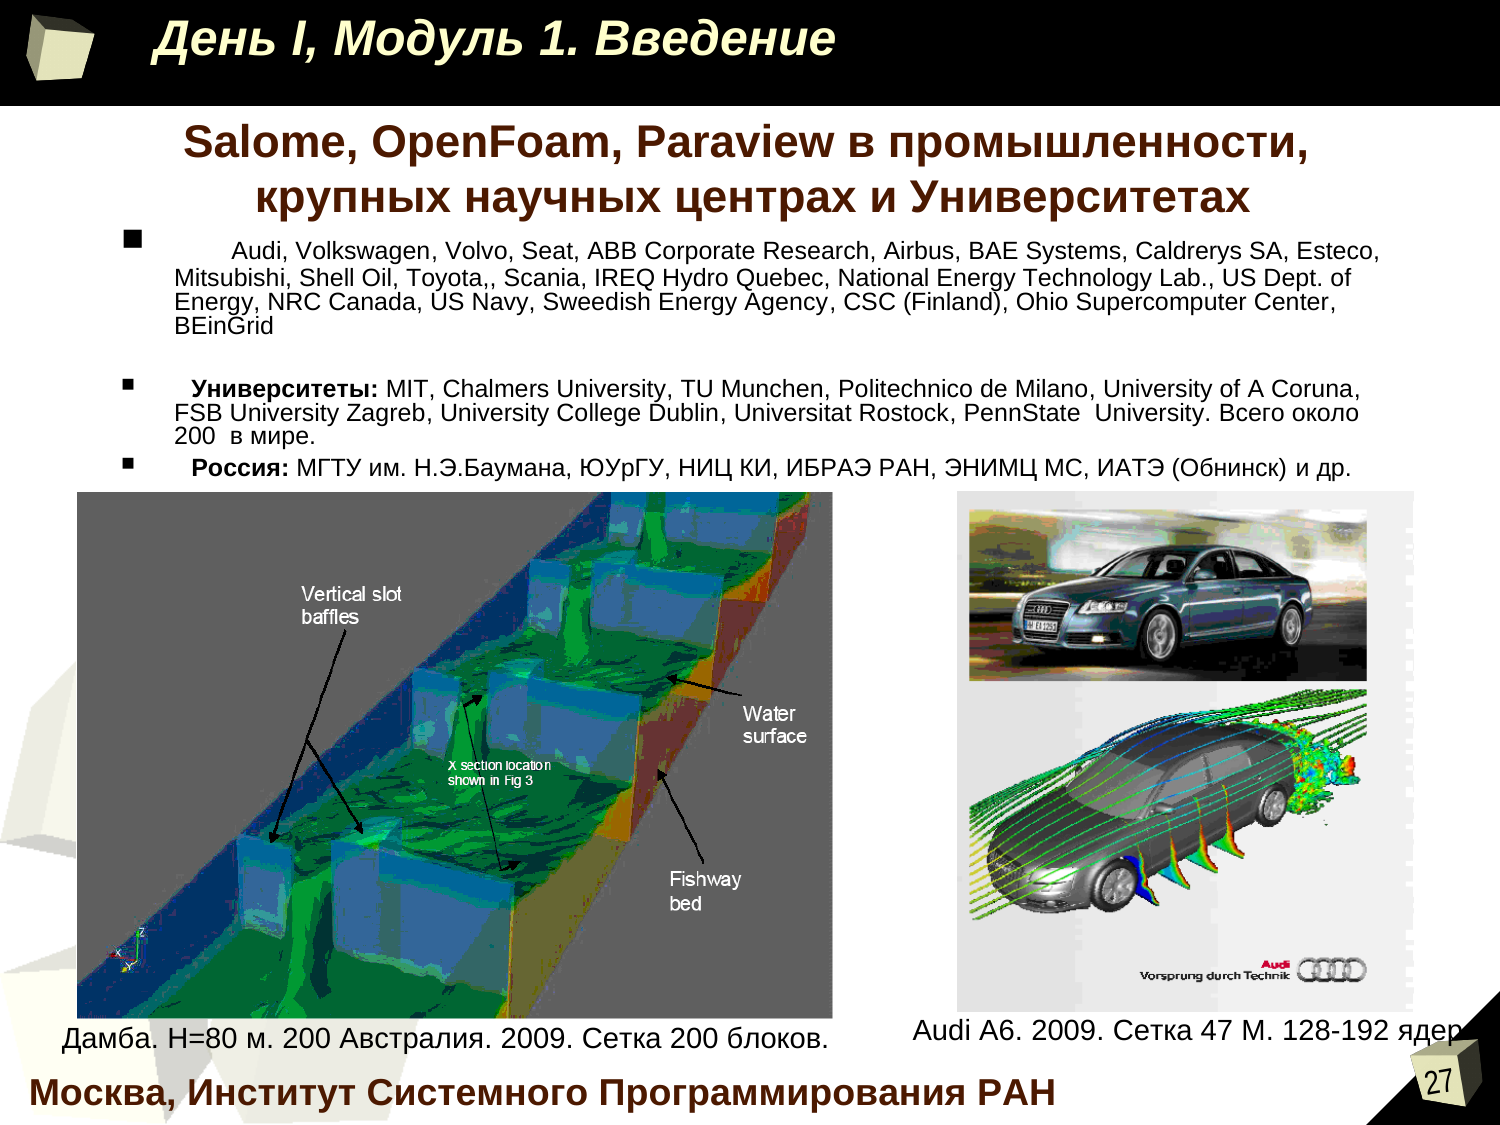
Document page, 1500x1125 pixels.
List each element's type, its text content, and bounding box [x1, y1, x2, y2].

picture [423, 1088, 433, 1102]
text_box Дамба. H=80 м. 200 Австралия. 2009. Сетка 200 блоков. [47, 1011, 892, 1062]
picture [0, 491, 833, 1125]
picture [957, 491, 1414, 999]
list Audi, Volkswagen, Volvo, Seat, ABB Corporate Research, Airbus, BAE Systems, Caldrerys SA, Esteco, Mitsubishi, Shell Oil, Toyota,, Scania, IREQ Hydro Quebec, National Energy Technology Lab., US Dept. of Energy, NRC Canada, US Navy, Sweedish Energy Agency, CSC (Finland), Ohio Supercomputer Center, BEinGrid Университеты: MIT, Chalmers University, TU Munchen, Politechnico de Milano, University of A Coruna, FSB University Zagreb, University College Dublin, Universitat Rostock, PennState University. Всего около 200 в мире. Россия: МГТУ им. Н.Э.Баумана, ЮУрГУ, НИЦ КИ, ИБРАЭ РАН, ЭНИМЦ МС, ИАТЭ (Обнинск) и др. [88, 230, 1400, 504]
text_box Salome, OpenFoam, Paraview в промышленности, крупных научных центрах и Университетах [5, 104, 1500, 230]
text_box Audi A6. 2009. Сетка 47 M. 128-192 ядер. [897, 999, 1500, 1055]
